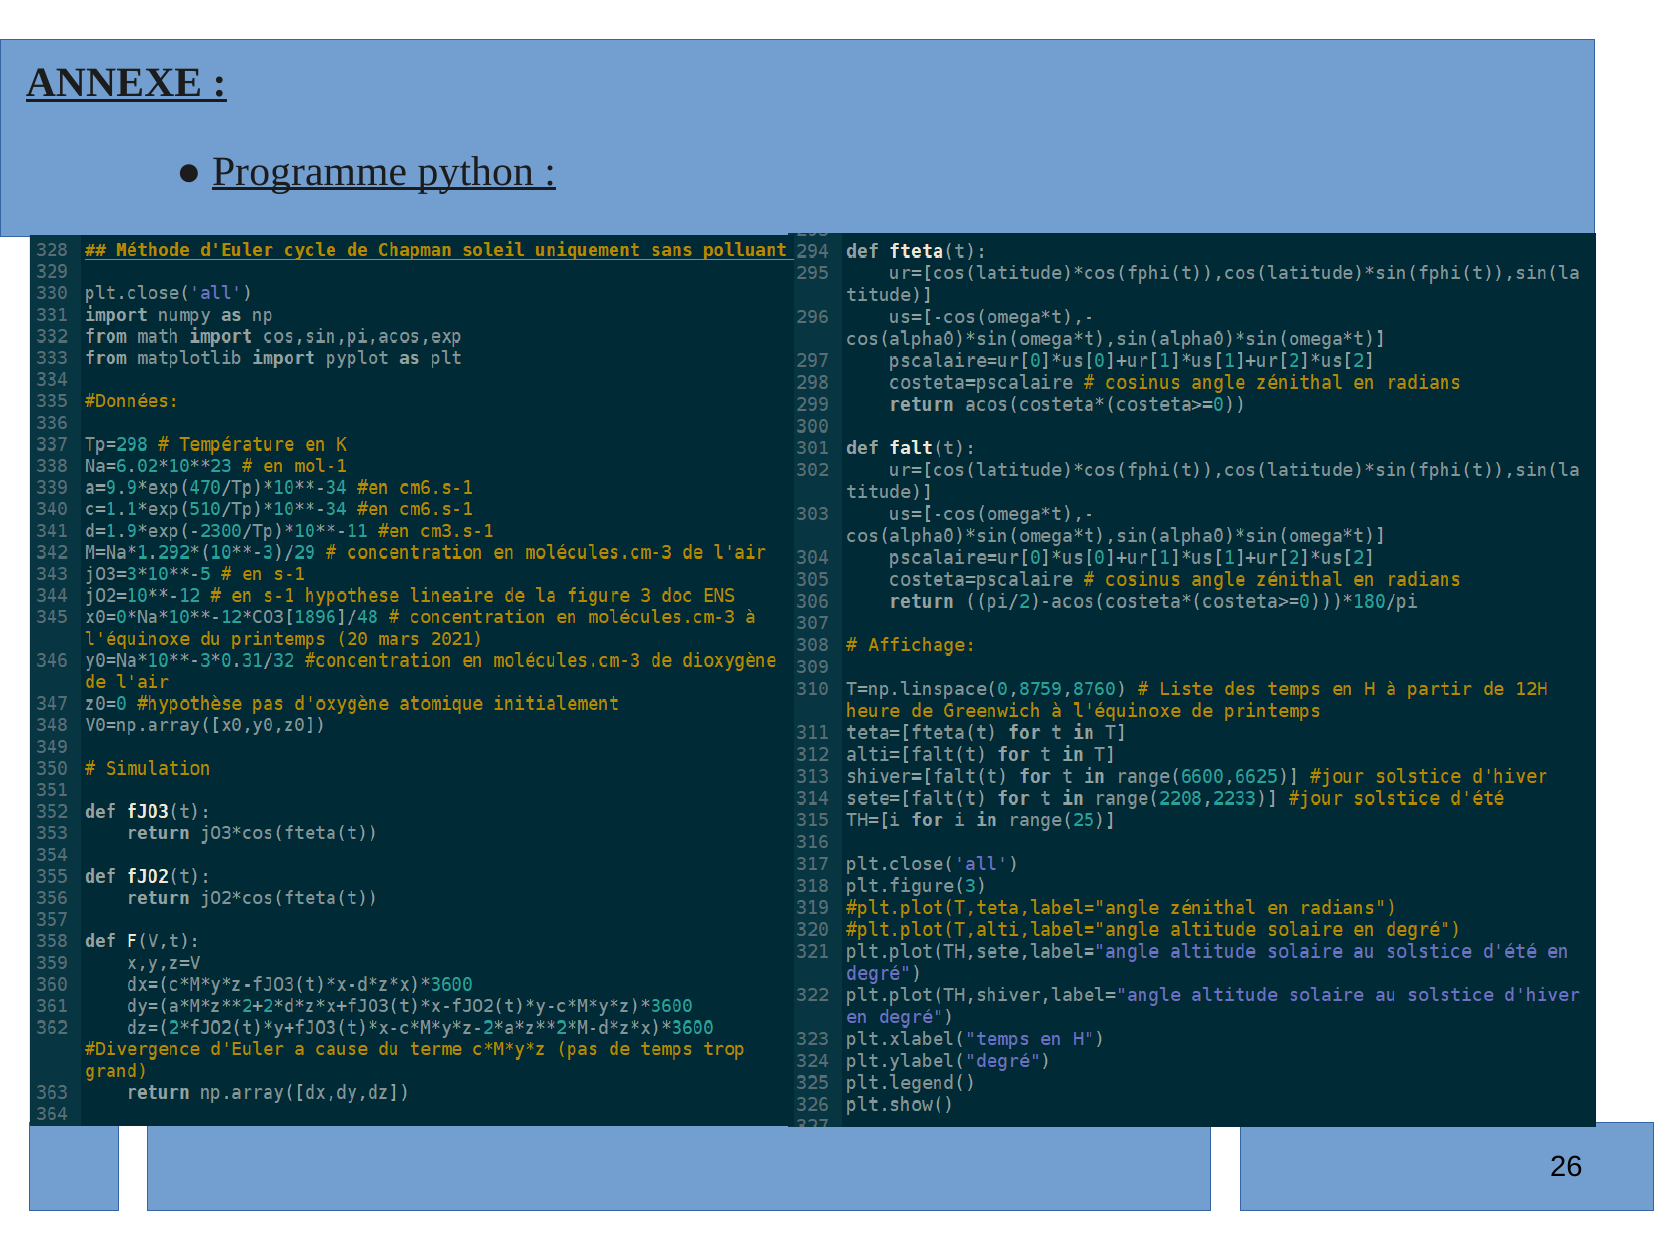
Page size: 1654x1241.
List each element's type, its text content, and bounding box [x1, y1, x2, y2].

picture [1031, 817, 1038, 825]
picture [295, 463, 304, 471]
picture [112, 398, 124, 406]
picture [88, 934, 98, 946]
picture [1011, 554, 1018, 563]
picture [29, 235, 80, 1126]
picture [1339, 773, 1345, 782]
picture [167, 1046, 176, 1054]
picture [901, 401, 910, 409]
picture [1345, 529, 1351, 536]
picture [1324, 795, 1329, 804]
picture [1441, 379, 1447, 388]
picture [117, 722, 124, 730]
picture [475, 592, 482, 601]
picture [1548, 948, 1566, 957]
picture [365, 657, 375, 666]
picture [358, 588, 365, 601]
picture [138, 696, 155, 709]
picture [337, 438, 341, 450]
picture [717, 545, 722, 558]
picture [1236, 578, 1244, 583]
picture [663, 1021, 670, 1028]
picture [87, 394, 93, 406]
picture [297, 611, 301, 622]
picture [1400, 792, 1405, 804]
picture [847, 1101, 855, 1114]
picture [1354, 576, 1372, 585]
picture [747, 549, 754, 558]
picture [1074, 703, 1079, 715]
picture [427, 614, 438, 622]
picture [318, 1021, 325, 1032]
picture [855, 1014, 865, 1022]
picture [1295, 533, 1309, 541]
picture [181, 1021, 188, 1028]
picture [317, 700, 325, 709]
picture [265, 1021, 271, 1028]
picture [1527, 988, 1534, 1000]
picture [1075, 729, 1080, 738]
picture [901, 1097, 908, 1110]
picture [140, 546, 146, 558]
picture [1312, 795, 1324, 804]
picture [159, 312, 166, 320]
picture [1108, 813, 1112, 828]
picture [993, 511, 1007, 519]
picture [968, 403, 974, 410]
picture [753, 657, 763, 666]
picture [397, 528, 407, 536]
picture [998, 336, 1005, 344]
picture [276, 481, 280, 493]
picture [224, 611, 228, 622]
picture [150, 805, 157, 817]
picture [432, 528, 440, 536]
picture [596, 700, 606, 709]
picture [191, 697, 198, 709]
picture [1117, 948, 1124, 957]
picture [1441, 576, 1447, 585]
picture [328, 657, 344, 666]
picture [663, 588, 670, 601]
picture [170, 700, 175, 713]
picture [495, 1021, 502, 1028]
picture [1527, 950, 1536, 955]
picture [1193, 331, 1199, 344]
picture [1225, 900, 1232, 913]
picture [358, 480, 368, 493]
picture [1011, 357, 1018, 366]
picture [181, 700, 189, 709]
picture [207, 632, 213, 644]
picture [589, 614, 597, 622]
picture [684, 545, 691, 558]
picture [1012, 795, 1017, 804]
picture [944, 726, 952, 737]
picture [1487, 792, 1492, 804]
picture [376, 484, 386, 493]
picture [641, 549, 650, 558]
picture [715, 589, 728, 601]
picture [537, 549, 545, 558]
picture [736, 551, 743, 558]
picture [1033, 729, 1039, 738]
picture [1194, 578, 1200, 585]
picture [465, 481, 469, 493]
picture [225, 333, 230, 342]
picture [97, 312, 109, 324]
picture [995, 1036, 1012, 1048]
picture [1361, 379, 1372, 388]
picture [192, 441, 219, 454]
picture [1026, 336, 1043, 344]
picture [86, 546, 94, 558]
picture [931, 1080, 939, 1088]
picture [537, 1021, 544, 1028]
picture [858, 769, 865, 782]
picture [366, 700, 375, 709]
picture [87, 761, 93, 774]
picture [348, 355, 355, 367]
picture [872, 639, 877, 648]
picture [1295, 336, 1309, 344]
picture [118, 355, 126, 363]
picture [612, 592, 618, 601]
picture [1108, 797, 1114, 804]
picture [869, 1098, 877, 1109]
picture [1268, 576, 1286, 585]
picture [1026, 533, 1043, 541]
picture [998, 533, 1005, 541]
picture [191, 1000, 199, 1011]
picture [486, 525, 490, 536]
picture [1139, 708, 1145, 716]
picture [858, 878, 863, 890]
picture [957, 578, 963, 585]
picture [1275, 379, 1286, 388]
picture [526, 697, 533, 709]
picture [901, 331, 906, 343]
picture [118, 551, 125, 558]
picture [533, 614, 543, 622]
picture [923, 686, 930, 694]
text_box 26 [1535, 1142, 1625, 1218]
picture [1149, 463, 1156, 475]
picture [1452, 791, 1459, 804]
picture [1033, 578, 1039, 585]
picture [138, 1089, 147, 1097]
picture [243, 484, 250, 497]
picture [223, 1021, 230, 1027]
picture [847, 726, 855, 737]
picture [159, 895, 167, 903]
picture [1287, 686, 1303, 698]
picture [297, 568, 301, 579]
picture [328, 545, 334, 558]
picture [317, 333, 332, 342]
picture [327, 355, 332, 367]
picture [550, 545, 554, 558]
picture [1361, 926, 1372, 935]
picture [795, 283, 841, 1127]
picture [1203, 576, 1210, 585]
picture [1162, 551, 1166, 563]
picture [505, 700, 512, 709]
picture [924, 1104, 932, 1110]
picture [138, 333, 147, 342]
picture [516, 1021, 523, 1028]
picture [87, 245, 93, 255]
picture [256, 438, 261, 450]
picture [1139, 533, 1145, 541]
picture [1172, 950, 1179, 957]
text_box ANNEXE : [25, 59, 1001, 153]
picture [264, 636, 270, 644]
picture [453, 549, 461, 558]
picture [993, 314, 1007, 322]
picture [1203, 379, 1210, 388]
picture [287, 589, 291, 601]
picture [1131, 795, 1136, 806]
picture [632, 1021, 638, 1028]
picture [1291, 791, 1297, 804]
picture [1441, 463, 1447, 475]
picture [1397, 467, 1404, 475]
picture [381, 335, 387, 342]
picture [569, 1021, 575, 1028]
picture [1139, 773, 1145, 782]
picture [526, 549, 534, 558]
picture [1378, 331, 1382, 346]
picture [376, 506, 386, 514]
picture [464, 549, 480, 558]
picture [869, 726, 877, 737]
picture [1075, 529, 1082, 536]
picture [923, 528, 930, 541]
picture [1117, 795, 1124, 804]
picture [1268, 533, 1275, 541]
picture [1538, 467, 1545, 475]
picture [1399, 578, 1405, 585]
picture [1189, 905, 1199, 913]
picture [890, 554, 898, 567]
picture [977, 726, 985, 737]
picture [296, 696, 303, 709]
picture [96, 441, 104, 454]
picture [97, 245, 104, 255]
picture [731, 1046, 738, 1059]
picture [253, 700, 259, 713]
picture [191, 333, 199, 342]
picture [421, 1021, 430, 1033]
picture [213, 1021, 220, 1032]
picture [437, 657, 449, 666]
picture [1366, 795, 1374, 804]
picture [182, 589, 186, 601]
picture [923, 331, 930, 344]
picture [1227, 354, 1231, 366]
picture [1149, 379, 1156, 388]
picture [150, 335, 156, 342]
picture [276, 333, 283, 342]
picture [494, 1043, 503, 1054]
picture [966, 379, 980, 392]
picture [433, 551, 439, 558]
picture [1031, 703, 1038, 716]
picture [412, 1021, 418, 1028]
picture [117, 654, 129, 666]
picture [445, 546, 450, 558]
picture [276, 503, 280, 514]
picture [1149, 576, 1156, 585]
picture [1462, 950, 1471, 955]
picture [433, 1021, 439, 1028]
picture [89, 524, 93, 536]
picture [411, 697, 418, 709]
picture [967, 529, 974, 536]
picture [925, 797, 931, 804]
picture [411, 483, 424, 493]
picture [339, 460, 343, 471]
picture [307, 653, 313, 666]
picture [86, 290, 93, 302]
picture [234, 1091, 240, 1098]
picture [1324, 578, 1330, 585]
picture [454, 1021, 460, 1028]
picture [985, 708, 994, 716]
picture [1043, 950, 1049, 957]
picture [253, 312, 260, 320]
picture [422, 700, 440, 709]
picture [569, 589, 575, 601]
picture [379, 636, 388, 644]
picture [128, 398, 134, 406]
picture [1162, 354, 1166, 366]
picture [465, 633, 469, 644]
picture [1052, 726, 1060, 737]
picture [159, 1089, 167, 1098]
picture [180, 312, 193, 324]
picture [1356, 595, 1360, 607]
picture [506, 592, 512, 601]
picture [968, 357, 975, 366]
picture [246, 330, 250, 342]
picture [1049, 1036, 1059, 1044]
picture [1140, 682, 1146, 694]
picture [659, 1046, 675, 1059]
picture [1086, 729, 1091, 738]
picture [118, 333, 126, 342]
picture [201, 696, 208, 709]
picture [87, 1068, 93, 1078]
picture [87, 675, 93, 687]
picture [565, 614, 573, 622]
picture [578, 1000, 587, 1011]
picture [1354, 905, 1361, 913]
picture [923, 726, 931, 737]
picture [914, 1101, 924, 1110]
picture [1505, 950, 1514, 955]
picture [88, 804, 98, 817]
picture [432, 592, 438, 601]
picture [1432, 578, 1438, 585]
picture [411, 505, 424, 514]
picture [202, 333, 224, 346]
picture [1011, 578, 1017, 585]
picture [1237, 529, 1243, 536]
picture [264, 441, 270, 450]
picture [1276, 905, 1286, 913]
picture [460, 614, 470, 622]
picture [1139, 336, 1145, 344]
picture [338, 592, 346, 601]
picture [890, 357, 896, 370]
picture [203, 503, 207, 514]
picture [271, 463, 281, 471]
picture [1409, 795, 1417, 804]
picture [548, 1021, 554, 1028]
picture [883, 813, 887, 828]
picture [1193, 528, 1199, 541]
picture [1533, 683, 1540, 694]
picture [402, 333, 409, 342]
picture [1171, 331, 1176, 343]
picture [112, 312, 119, 320]
picture [280, 355, 287, 363]
picture [196, 765, 208, 774]
picture [201, 1089, 208, 1098]
picture [251, 571, 260, 579]
picture [914, 727, 920, 738]
picture [213, 546, 219, 558]
picture [1117, 926, 1124, 935]
picture [297, 525, 301, 536]
picture [1130, 576, 1136, 585]
picture [349, 700, 355, 711]
picture [1084, 572, 1093, 585]
picture [923, 638, 930, 650]
picture [86, 460, 94, 471]
picture [1173, 576, 1179, 585]
picture [292, 636, 309, 648]
picture [440, 1046, 454, 1054]
picture [988, 554, 1000, 561]
picture [453, 700, 460, 713]
picture [348, 333, 355, 346]
picture [170, 484, 177, 497]
picture [360, 525, 364, 536]
picture [1518, 683, 1522, 694]
picture [170, 329, 176, 342]
picture [255, 654, 259, 666]
picture [392, 549, 407, 558]
picture [1141, 357, 1147, 366]
picture [1495, 769, 1501, 782]
picture [1086, 375, 1092, 388]
picture [988, 988, 994, 1000]
picture [675, 592, 681, 601]
picture [306, 588, 311, 601]
picture [1301, 950, 1308, 957]
picture [853, 441, 860, 453]
picture [847, 703, 854, 716]
picture [138, 355, 147, 363]
picture [159, 830, 167, 838]
picture [88, 869, 98, 882]
picture [128, 765, 140, 774]
picture [1117, 905, 1124, 913]
picture [1149, 950, 1158, 955]
picture [87, 1042, 93, 1054]
picture [662, 553, 670, 558]
picture [1010, 726, 1017, 738]
picture [926, 506, 930, 521]
picture [413, 546, 418, 558]
picture [968, 554, 975, 563]
picture [465, 503, 469, 514]
picture [1311, 572, 1318, 585]
picture [453, 333, 458, 346]
picture [716, 658, 721, 666]
picture [494, 657, 503, 666]
picture [240, 592, 250, 601]
picture [117, 1068, 124, 1076]
picture [704, 614, 713, 622]
picture [578, 1021, 587, 1033]
picture [308, 441, 323, 450]
picture [1141, 554, 1147, 563]
picture [575, 700, 587, 709]
picture [999, 708, 1007, 716]
picture [1333, 950, 1342, 955]
picture [470, 657, 480, 666]
picture [1311, 375, 1318, 388]
picture [1023, 729, 1028, 738]
picture [117, 244, 129, 255]
picture [1287, 708, 1303, 720]
picture [149, 636, 155, 644]
picture [1246, 950, 1255, 955]
picture [590, 592, 596, 603]
picture [211, 588, 221, 601]
picture [1268, 336, 1275, 344]
picture [370, 1021, 376, 1028]
picture [359, 549, 375, 558]
picture [578, 549, 585, 558]
picture [923, 401, 931, 410]
picture [1107, 950, 1114, 957]
picture [1341, 686, 1350, 694]
picture [327, 592, 334, 605]
picture [1257, 708, 1264, 716]
picture [1184, 403, 1190, 410]
picture [869, 686, 876, 694]
picture [191, 978, 199, 990]
picture [138, 611, 147, 622]
picture [107, 546, 115, 558]
picture [1227, 551, 1231, 563]
picture [1453, 576, 1459, 585]
picture [265, 355, 277, 367]
picture [496, 549, 512, 558]
picture [1270, 554, 1277, 563]
picture [149, 870, 157, 882]
picture [610, 657, 618, 666]
picture [1064, 795, 1072, 804]
picture [1355, 950, 1362, 957]
picture [923, 598, 931, 607]
text_box ● Programme python : [176, 147, 1566, 283]
picture [1139, 992, 1145, 1000]
picture [1270, 357, 1277, 366]
picture [611, 1042, 617, 1054]
